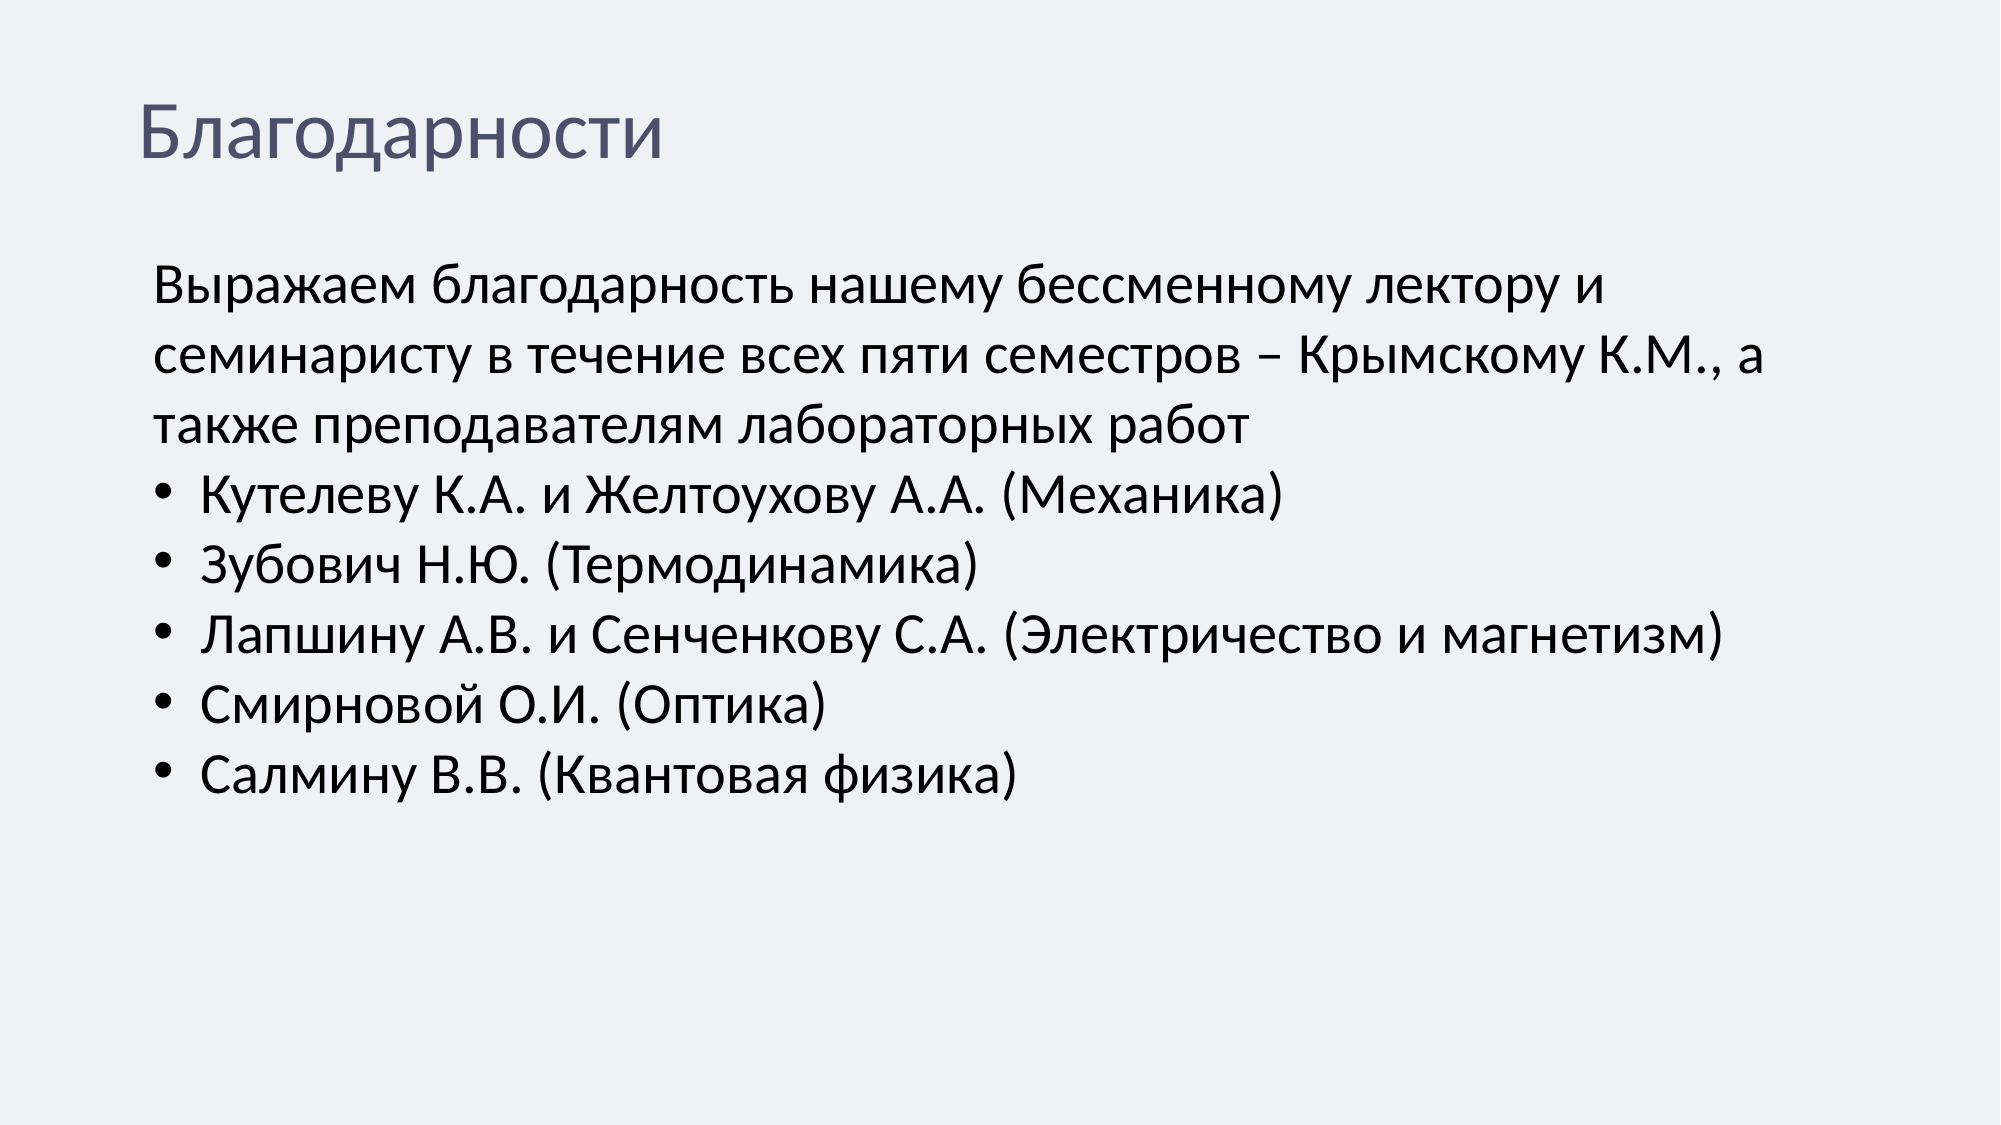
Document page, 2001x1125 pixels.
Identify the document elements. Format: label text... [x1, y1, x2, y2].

title Благодарности [138, 26, 1854, 225]
text_box Выражаем благодарность нашему бессменному лектору и семинаристу в течение всех пяти семестров – Крымскому К.М., а также преподавателям лабораторных работ Кутелеву К.А. и Желтоухову А.А. (Механика) Зубович Н.Ю. (Термодинамика) Лапшину А.В. и Сенченкову С.А. (Электричество и магнетизм) Смирновой О.И. (Оптика) Салмину В.В. (Квантовая физика) [138, 237, 1936, 819]
